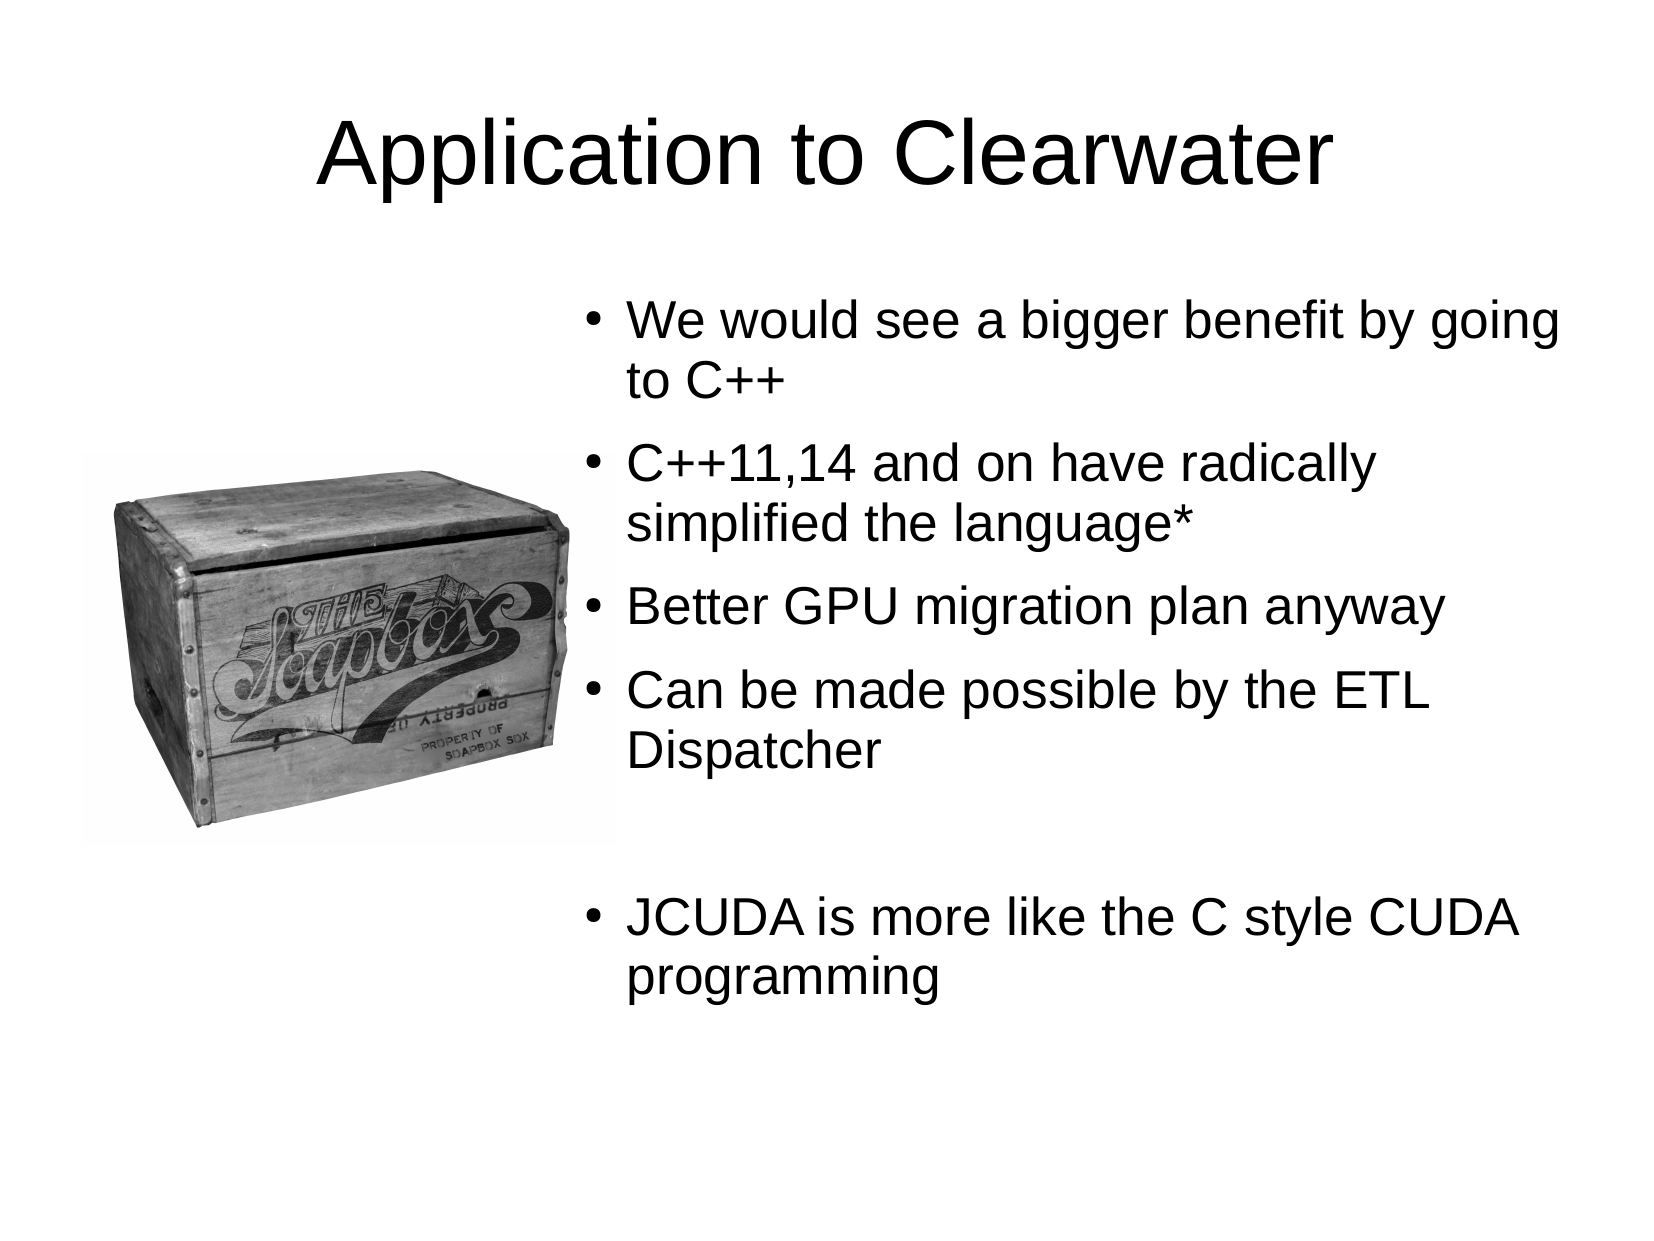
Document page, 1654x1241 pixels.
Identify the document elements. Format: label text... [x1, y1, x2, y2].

list We would see a bigger benefit by going to C++ C++11,14 and on have radically simplified the language* Better GPU migration plan anyway Can be made possible by the ETL Dispatcher JCUDA is more like the C style CUDA programming [570, 290, 1572, 1010]
title Application to Clearwater [82, 49, 1571, 257]
picture [82, 453, 570, 846]
